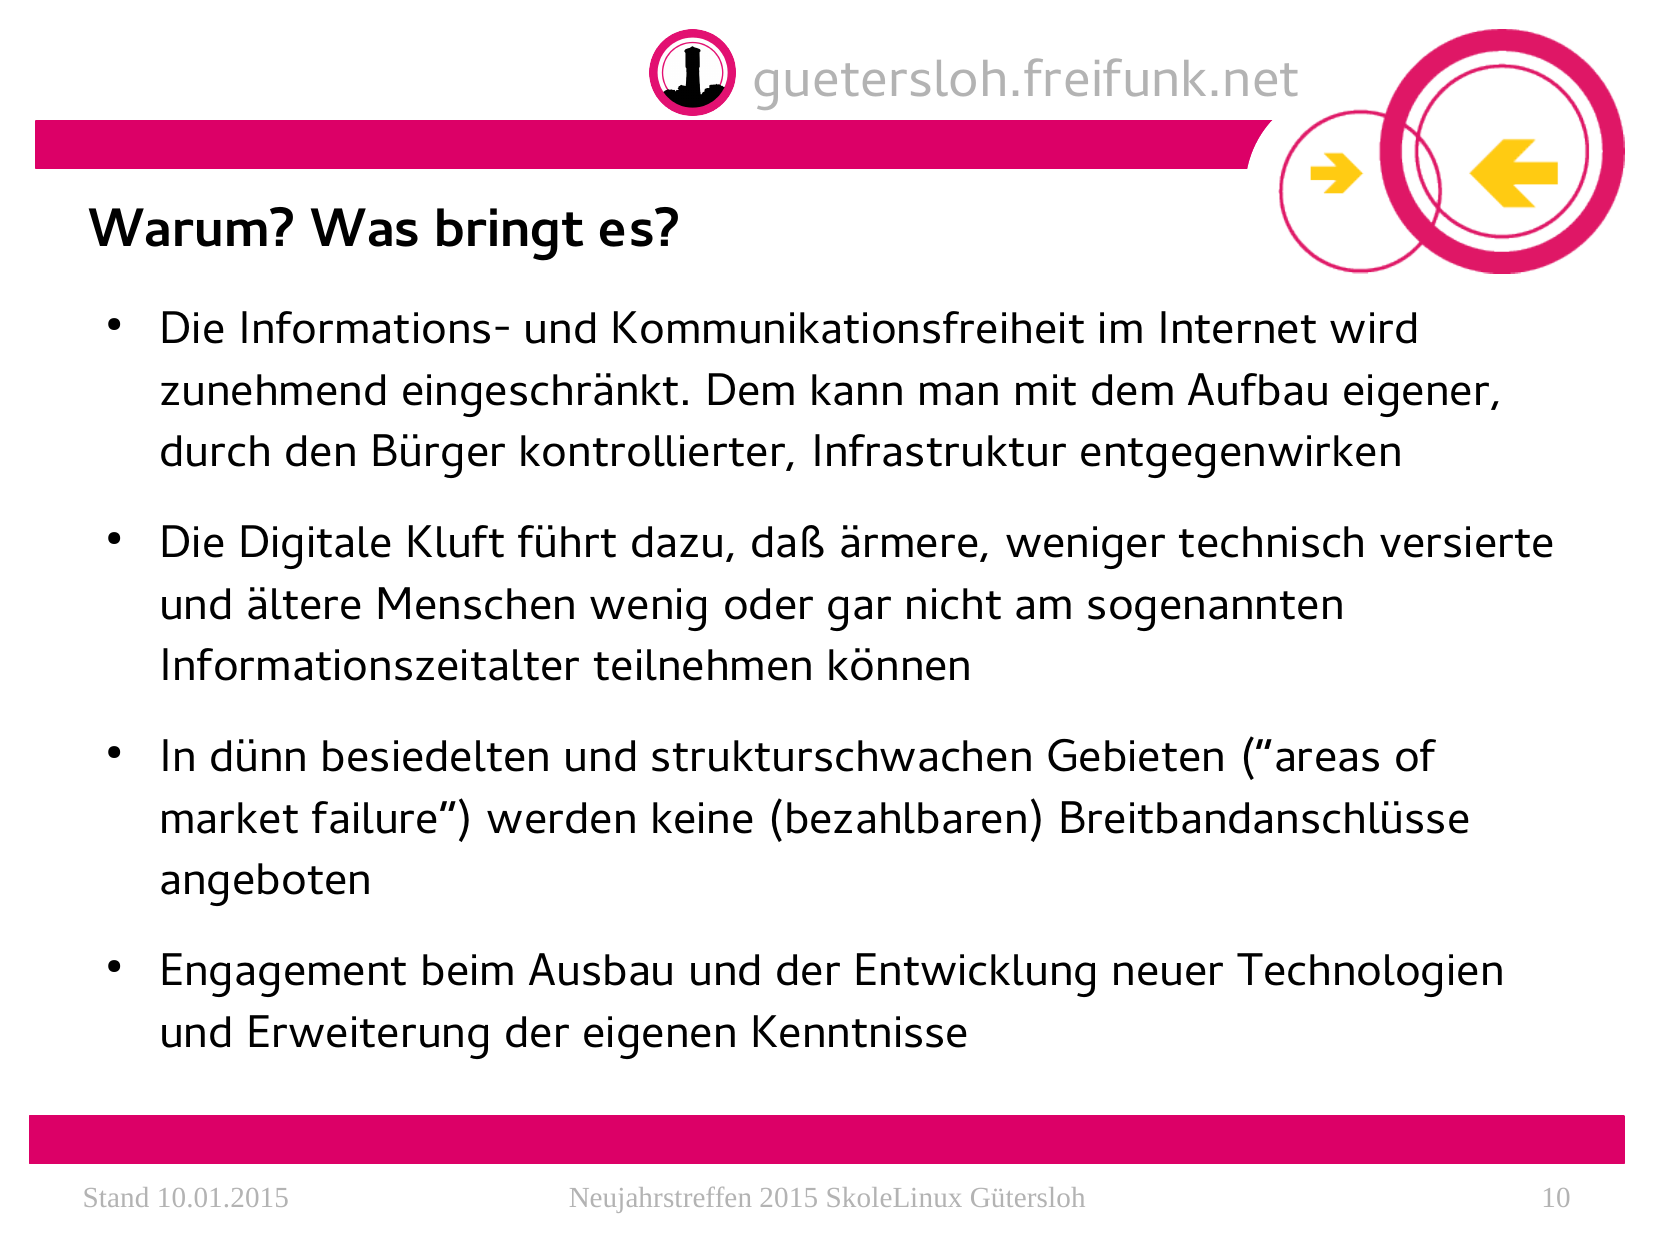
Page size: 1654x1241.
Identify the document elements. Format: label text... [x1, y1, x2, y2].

list Die Informations- und Kommunikationsfreiheit im Internet wird zunehmend eingeschränkt. Dem kann man mit dem Aufbau eigener, durch den Bürger kontrollierter, Infrastruktur entgegenwirken Die Digitale Kluft führt dazu, daß ärmere, weniger technisch versierte und ältere Menschen wenig oder gar nicht am sogenannten Informationszeitalter teilnehmen können In dünn besiedelten und strukturschwachen Gebieten (“areas of market failure”) werden keine (bezahlbaren) Breitbandanschlüsse angeboten Engagement beim Ausbau und der Entwicklung neuer Technologien und Erweiterung der eigenen Kenntnisse [88, 295, 1565, 1064]
picture [649, 29, 736, 116]
picture [1278, 29, 1625, 274]
title Warum? Was bringt es? [88, 196, 1123, 271]
